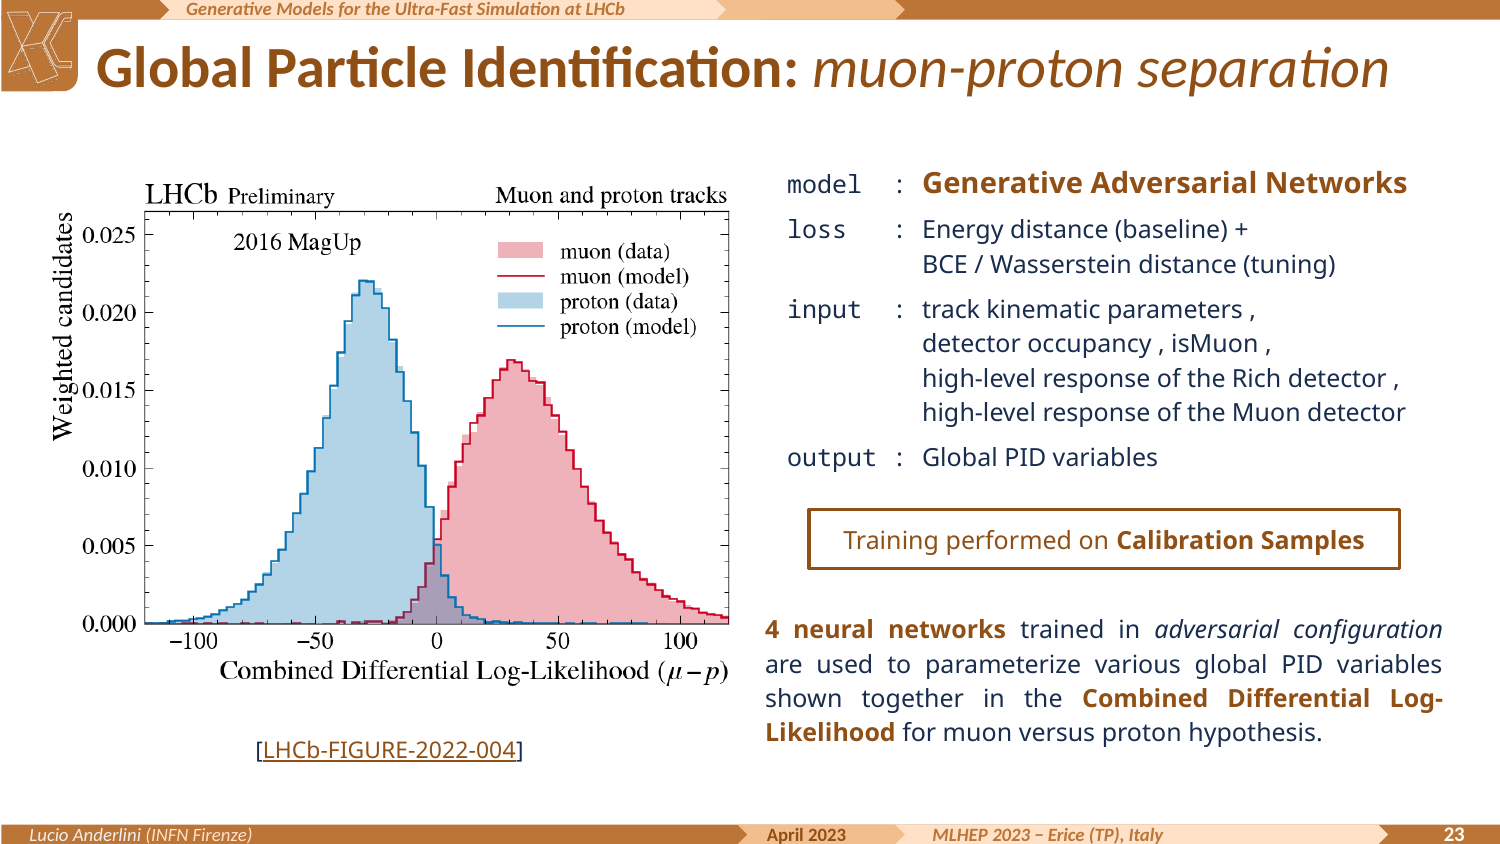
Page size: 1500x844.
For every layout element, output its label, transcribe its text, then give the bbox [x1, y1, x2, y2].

title Global Particle Identification: muon-proton separation [81, 14, 1480, 109]
picture [35, 166, 745, 704]
text_box Training performed on Calibration Samples [808, 509, 1400, 569]
text_box model : Generative Adversarial Networks loss : Energy distance (baseline) + BCE / Wasserstein distance (tuning) input : track kinematic parameters , detector occupancy , isMuon , high-level response of the Rich detector , high-level response of the Muon detector output : Global PID variables [772, 146, 1437, 484]
slide_number <number> [1389, 801, 1480, 844]
text_box [LHCb-FIGURE-2022-004] [236, 721, 544, 781]
text_box 4 neural networks trained in adversarial configuration are used to parameterize various global PID variables shown together in the Combined Differential Log-Likelihood for muon versus proton hypothesis. [749, 594, 1459, 762]
